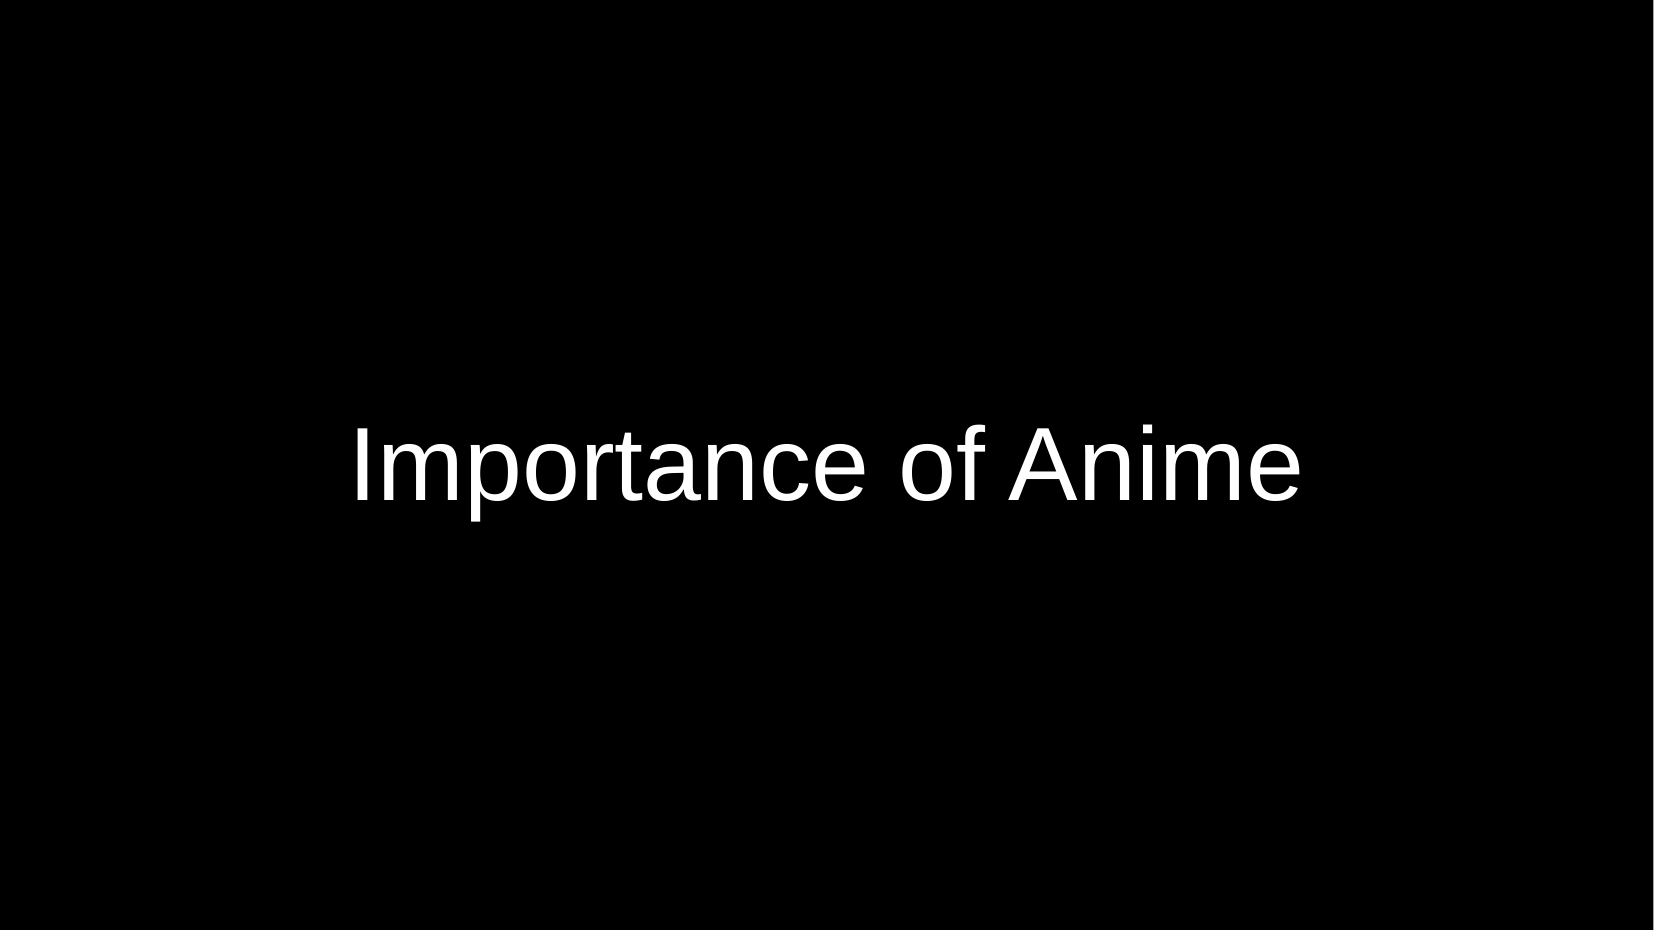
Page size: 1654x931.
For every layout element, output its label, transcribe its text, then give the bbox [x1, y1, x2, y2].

text_box Importance of Anime [333, 399, 1321, 531]
